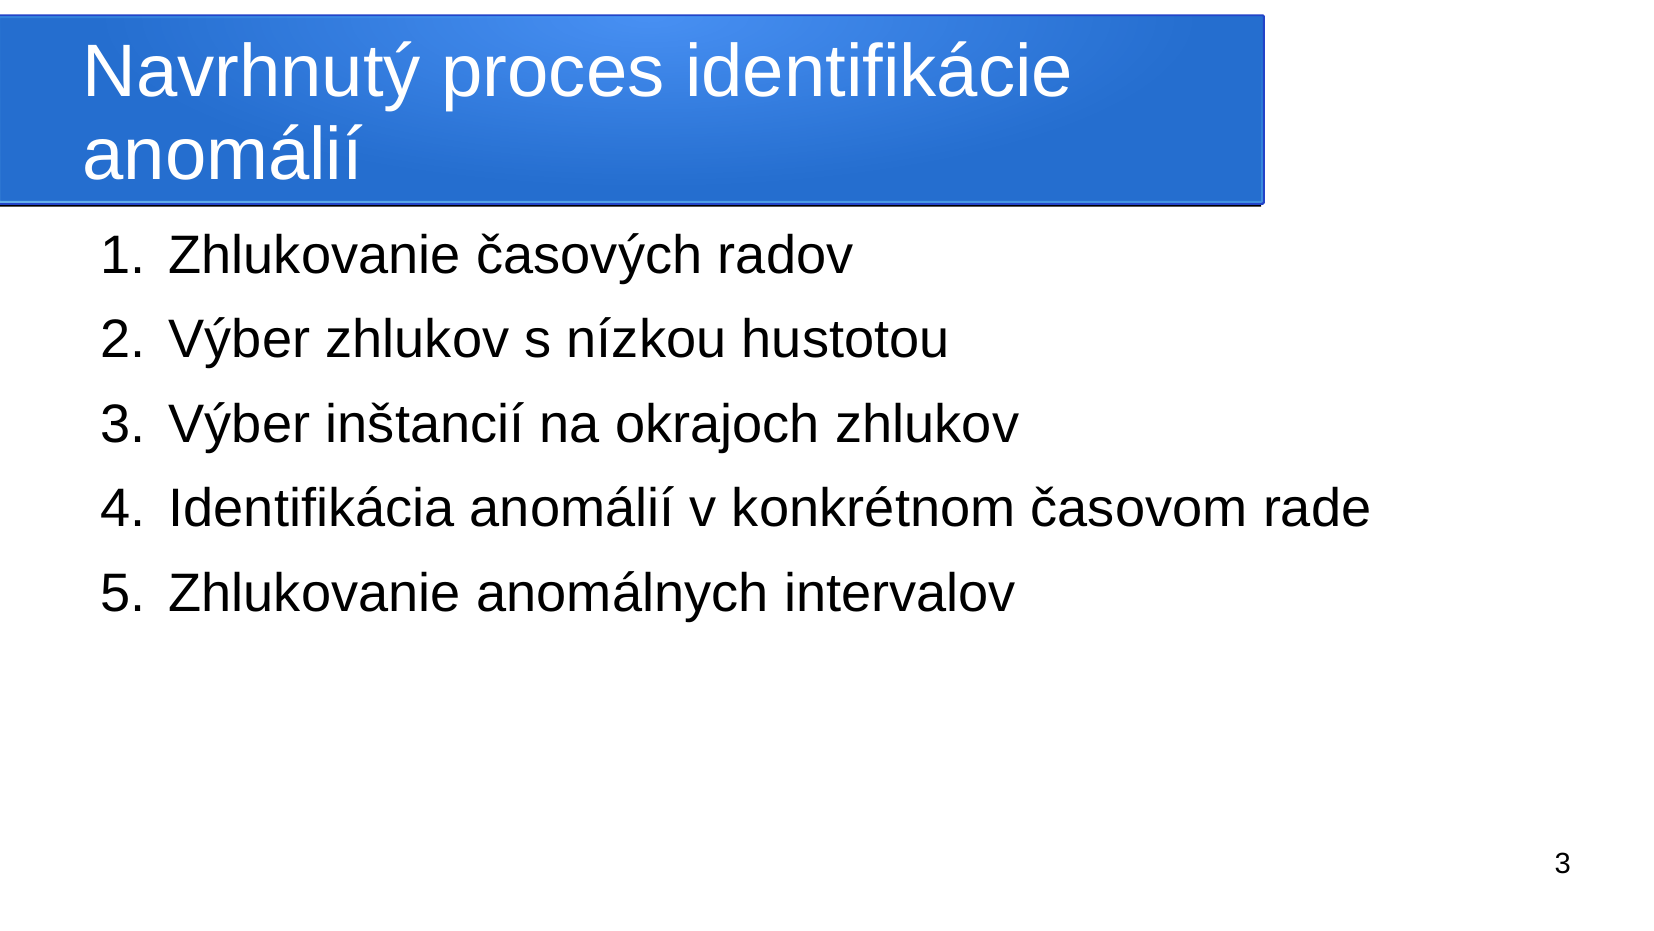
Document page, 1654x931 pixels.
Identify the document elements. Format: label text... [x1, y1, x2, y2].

list Zhlukovanie časových radov Výber zhlukov s nízkou hustotou Výber inštancií na okrajoch zhlukov Identifikácia anomálií v konkrétnom časovom rade Zhlukovanie anomálnych intervalov [82, 224, 1571, 764]
title Navrhnutý proces identifikácie anomálií [82, 29, 1231, 196]
